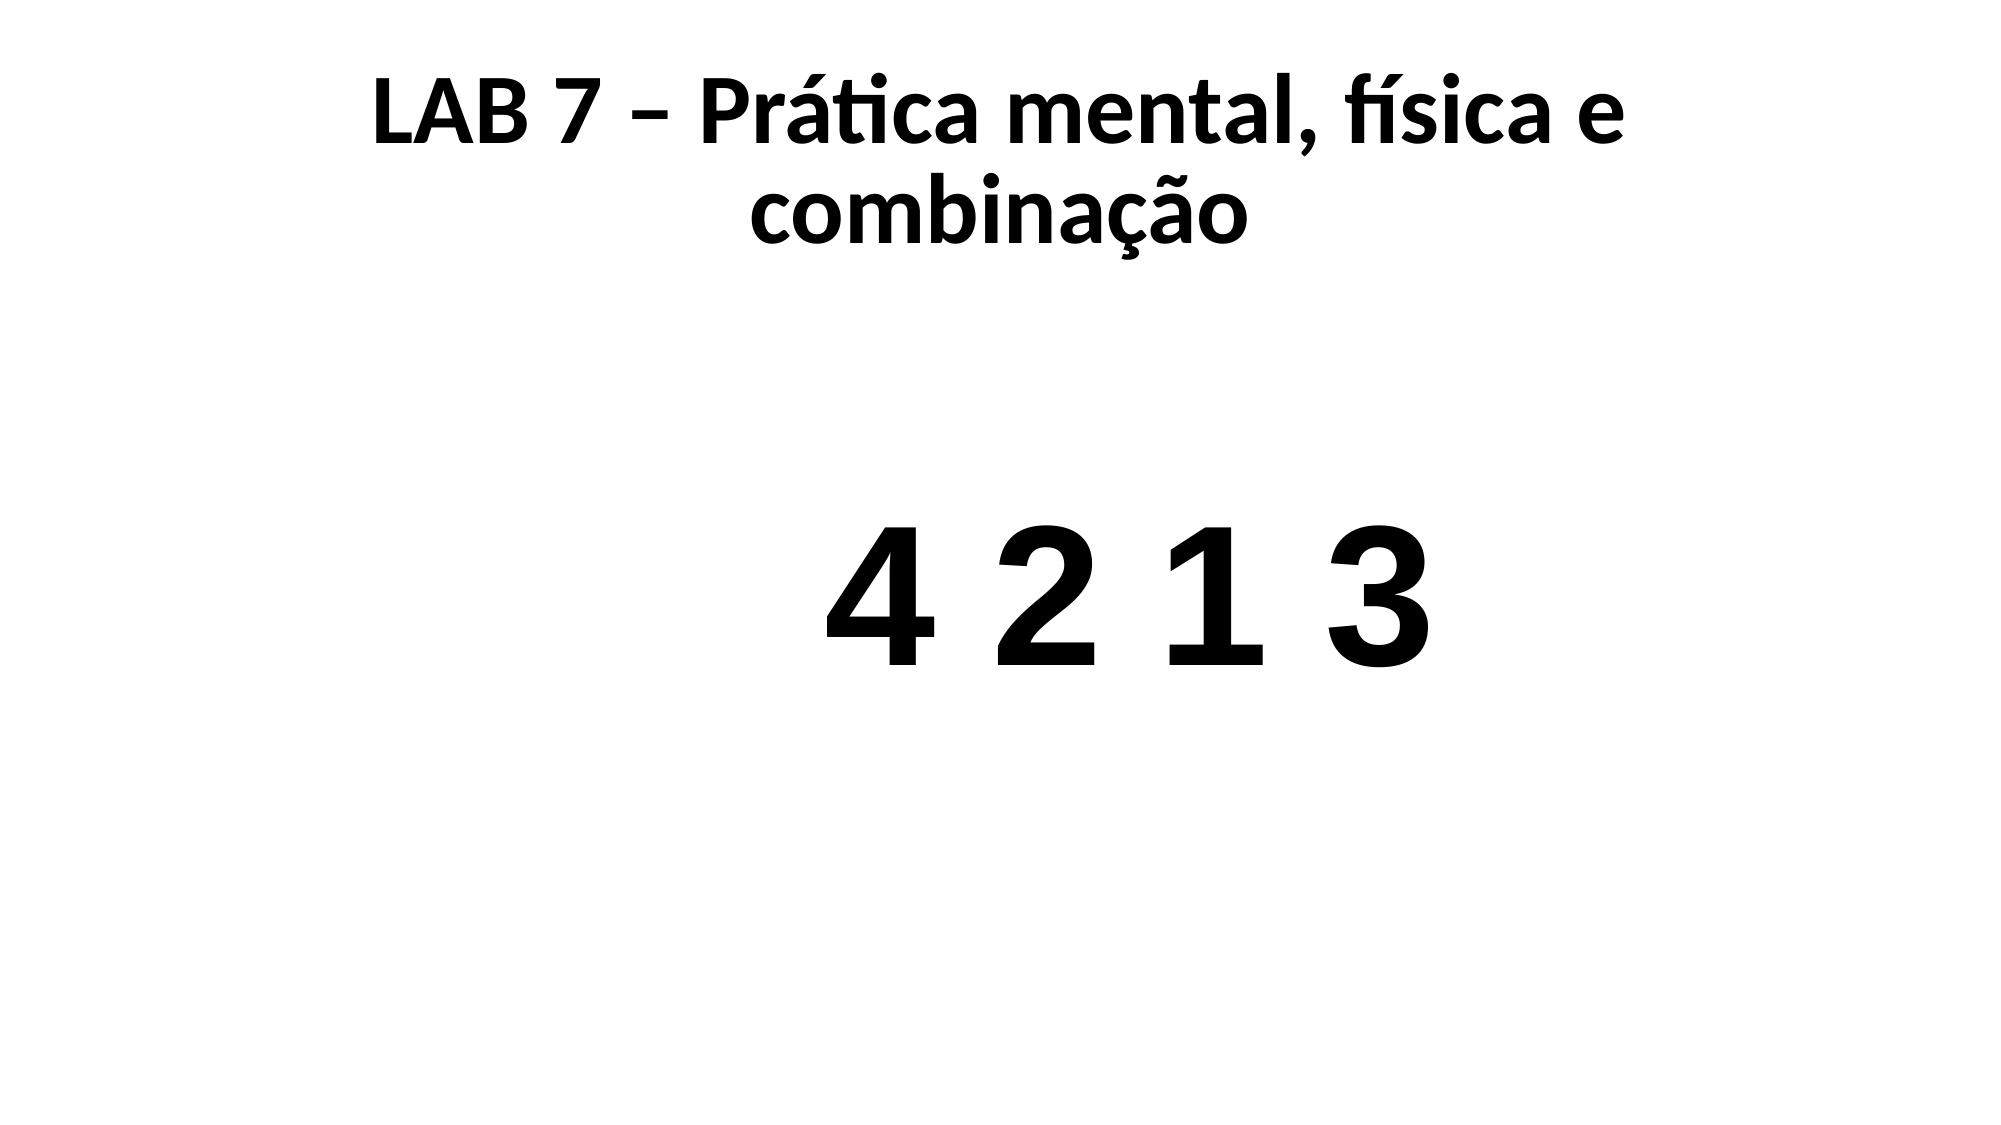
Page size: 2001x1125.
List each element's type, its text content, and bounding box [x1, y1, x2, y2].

title LAB 7 – Prática mental, física e combinação [137, 59, 1863, 278]
text_box 4 2 1 3 [88, 295, 1890, 902]
